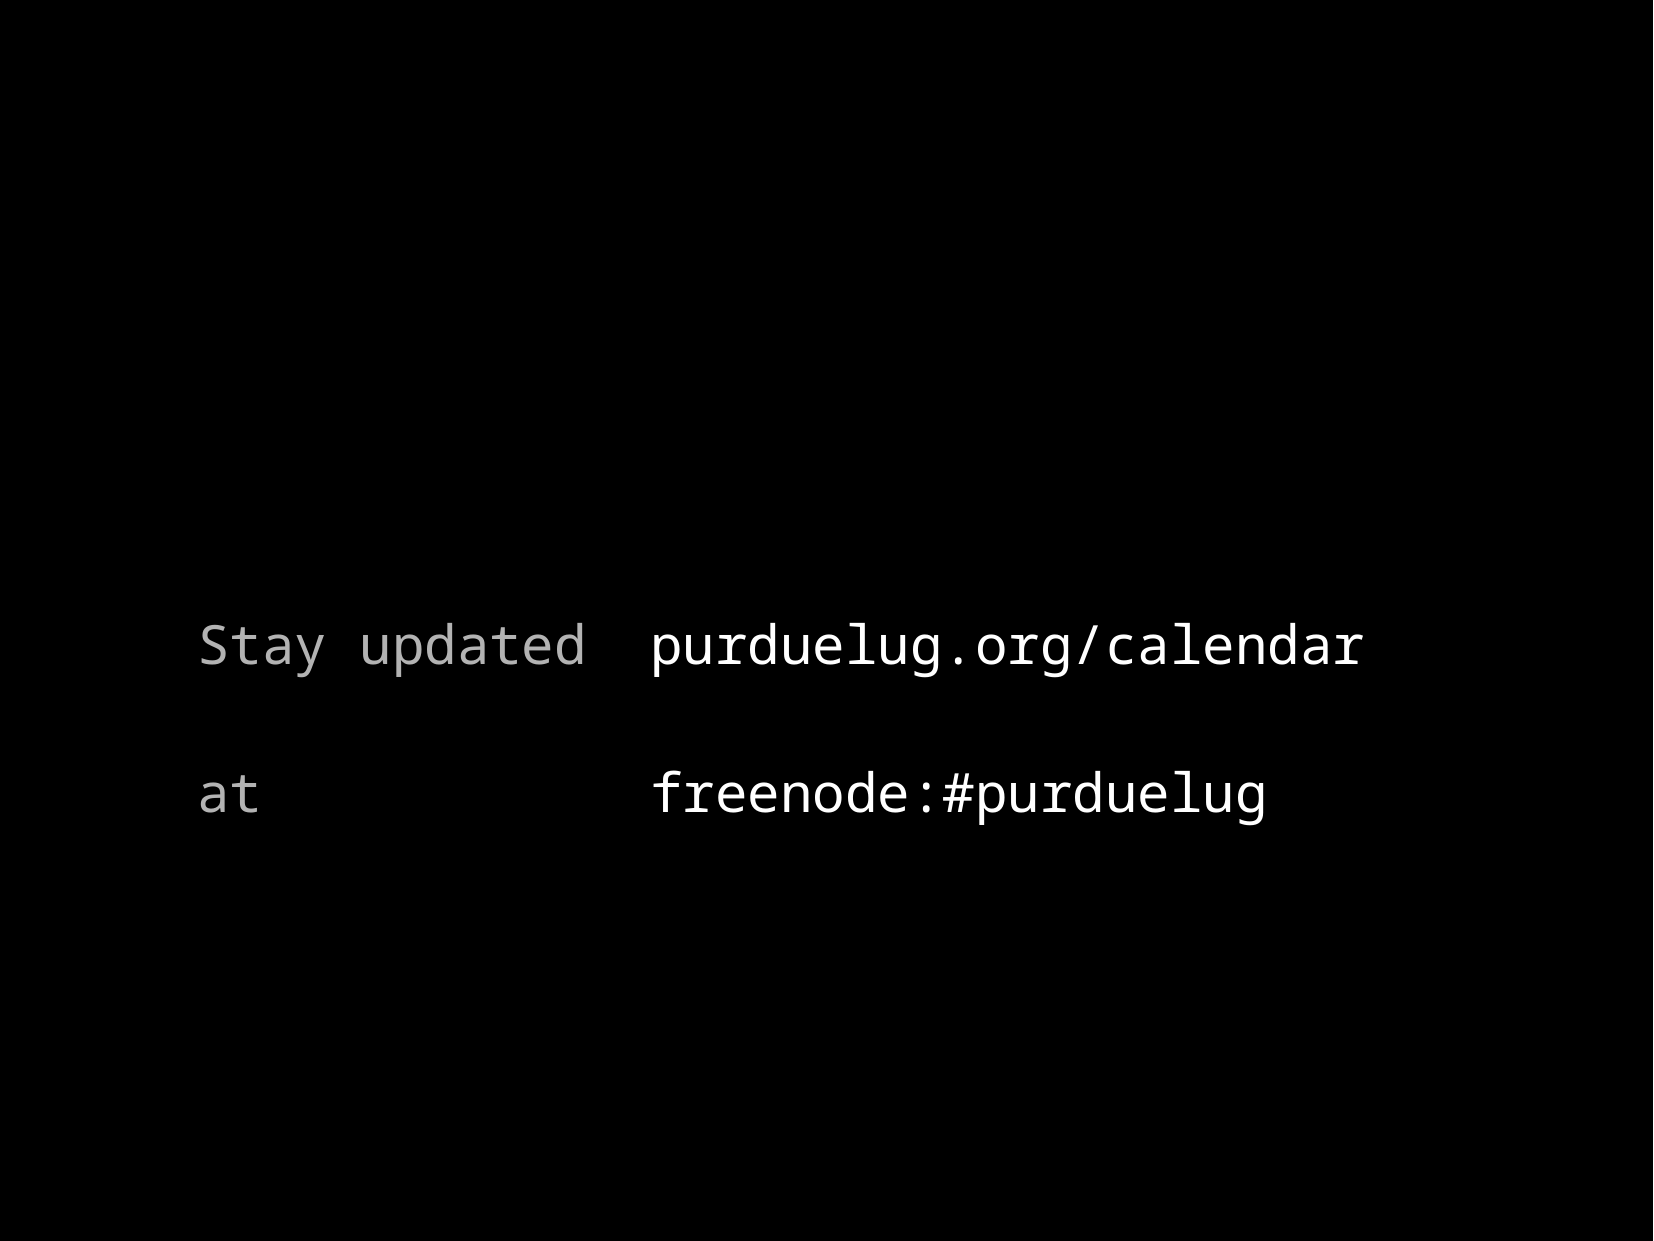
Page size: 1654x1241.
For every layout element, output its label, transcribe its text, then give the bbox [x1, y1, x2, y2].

text_box Stay updated at [146, 525, 600, 698]
text_box purduelug.org/calendar freenode:#purduelug [600, 525, 1501, 803]
